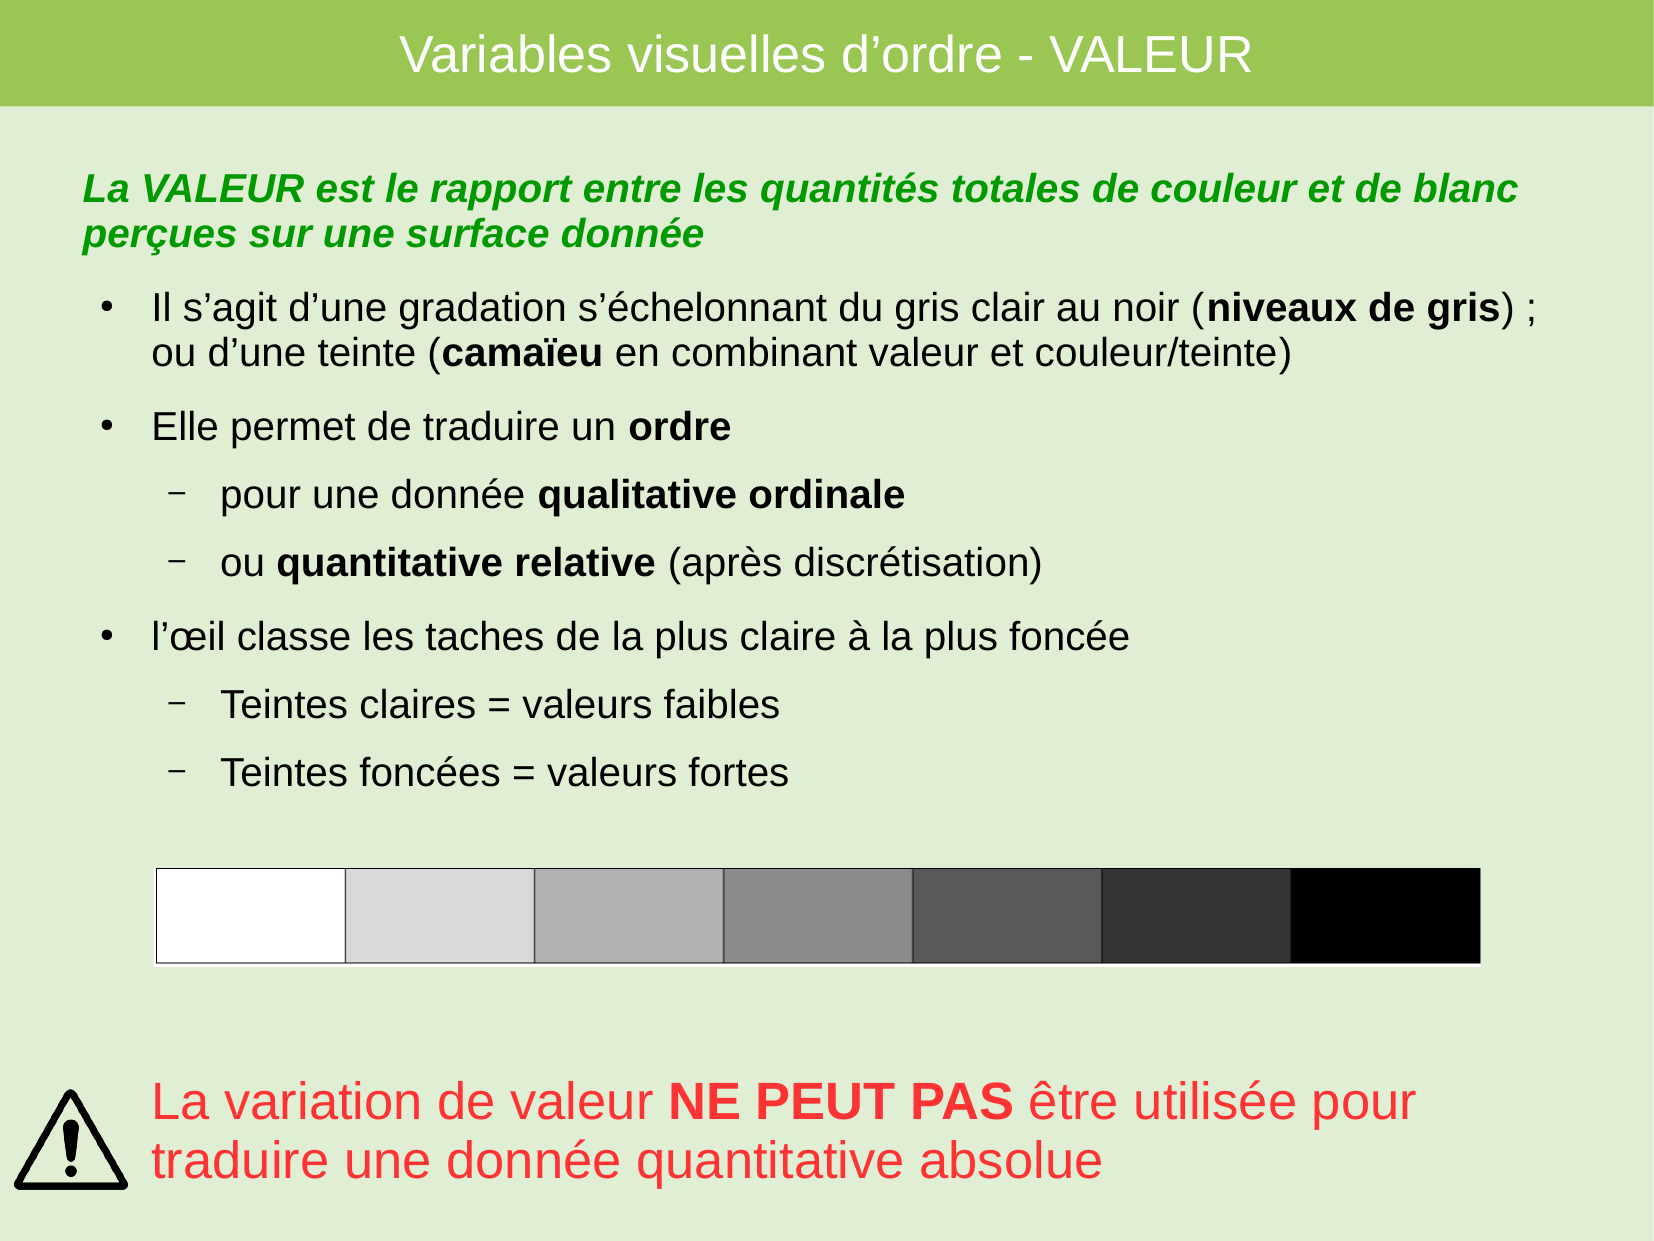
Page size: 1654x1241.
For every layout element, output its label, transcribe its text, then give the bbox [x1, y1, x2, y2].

picture [11, 1080, 130, 1199]
title Variables visuelles d’ordre - VALEUR [82, 19, 1571, 89]
list La VALEUR est le rapport entre les quantités totales de couleur et de blanc perçues sur une surface donnée Il s’agit d’une gradation s’échelonnant du gris clair au noir (niveaux de gris) ; ou d’une teinte (camaïeu en combinant valeur et couleur/teinte) Elle permet de traduire un ordre pour une donnée qualitative ordinale ou quantitative relative (après discrétisation) l’œil classe les taches de la plus claire à la plus foncée Teintes claires = valeurs faibles Teintes foncées = valeurs fortes La variation de valeur NE PEUT PAS être utilisée pour traduire une donnée quantitative absolue [82, 165, 1571, 1193]
picture [153, 868, 1481, 967]
